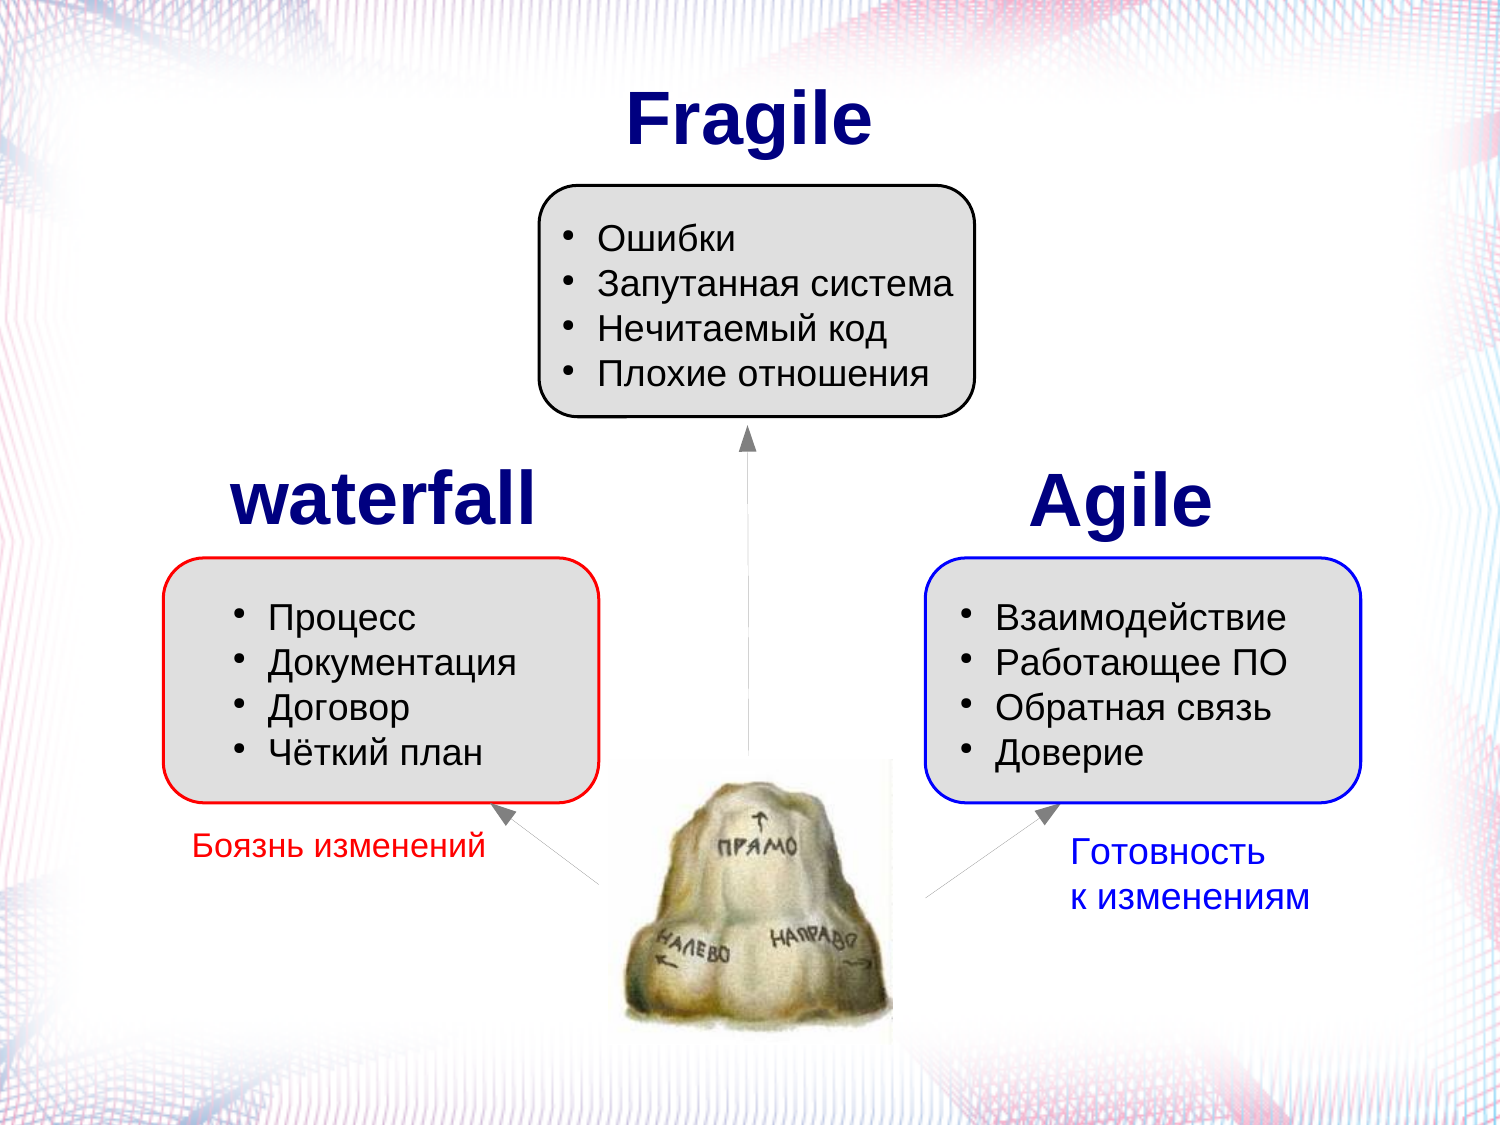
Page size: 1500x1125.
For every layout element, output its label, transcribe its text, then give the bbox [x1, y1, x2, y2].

text_box Ошибки Запутанная система Нечитаемый код Плохие отношения [546, 206, 976, 411]
text_box [557, 411, 957, 417]
text_box [163, 562, 599, 803]
text_box Боязнь изменений [176, 816, 545, 873]
text_box Готовность к изменениям [1055, 819, 1348, 925]
picture [0, 0, 1500, 1125]
title Fragile [486, 54, 1014, 182]
title Agile [857, 436, 1386, 564]
title waterfall [120, 434, 648, 562]
text_box [539, 185, 971, 401]
text_box Процесс Документация Договор Чёткий план [217, 585, 541, 780]
text_box [925, 564, 1361, 803]
text_box Взаимодействие Работающее ПО Обратная связь Доверие [944, 585, 1304, 780]
